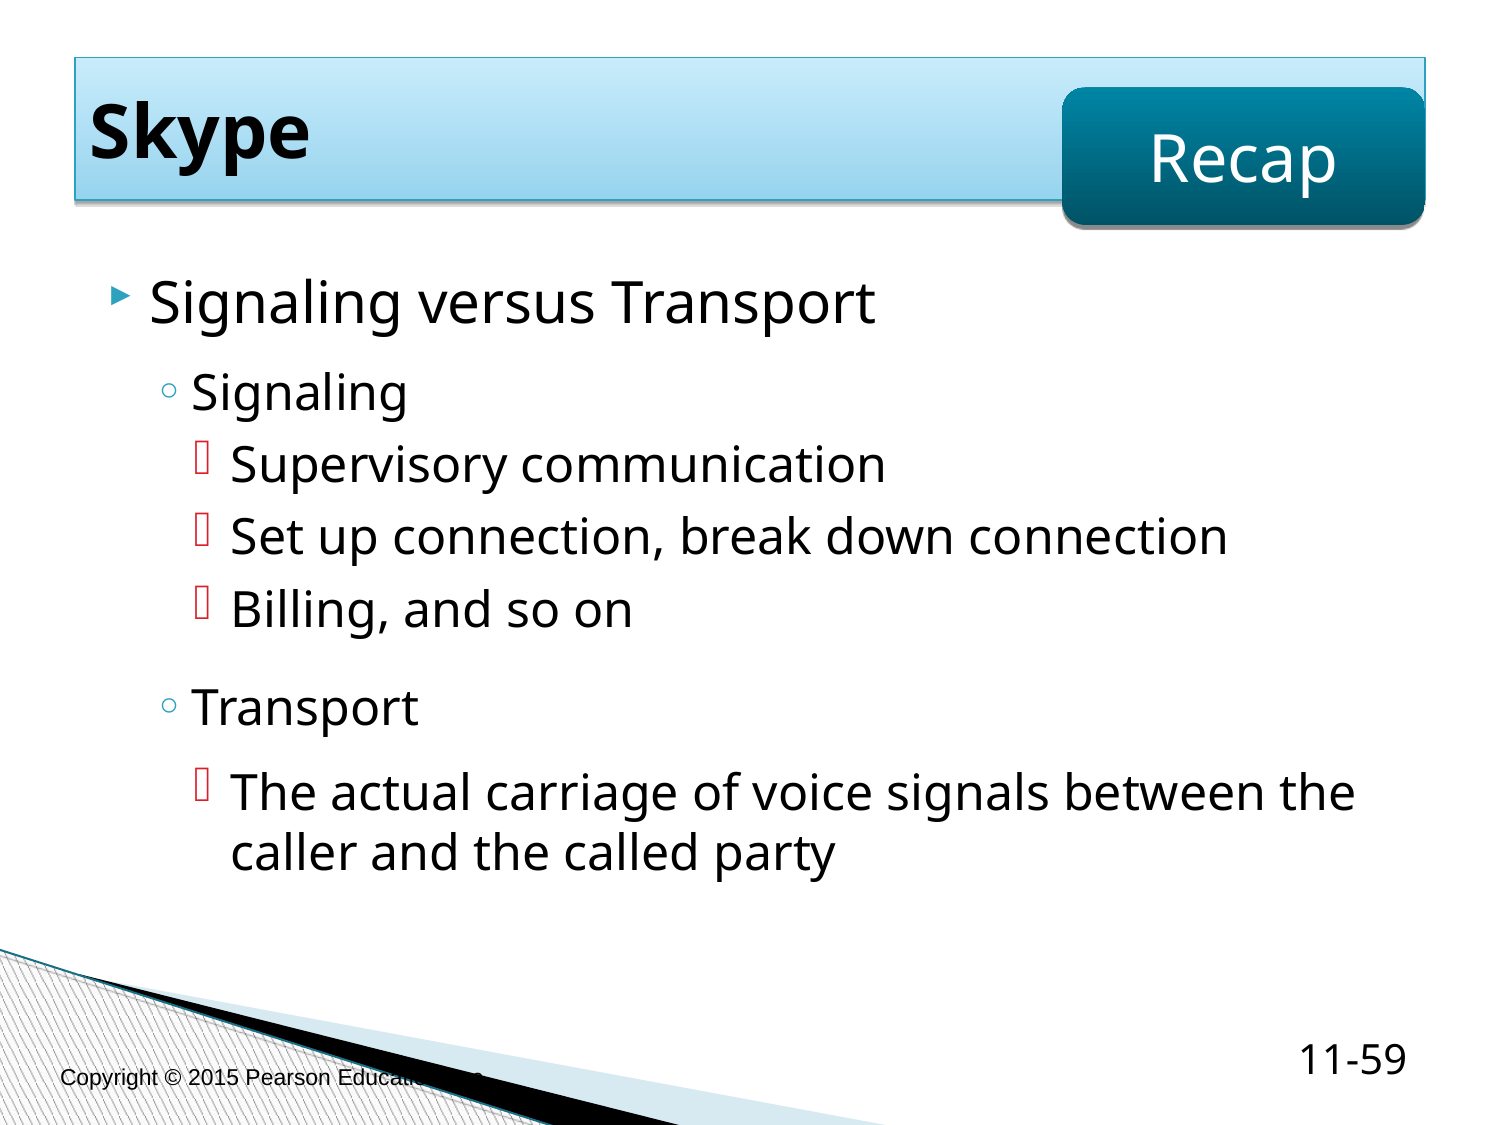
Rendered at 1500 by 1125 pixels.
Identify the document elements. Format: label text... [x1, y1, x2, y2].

slide_number 11-<number> [1250, 1037, 1423, 1098]
text_box Recap [1062, 87, 1425, 225]
picture [0, 952, 543, 1125]
footer Copyright © 2015 Pearson Education, Inc. [37, 1050, 513, 1098]
title Skype [75, 57, 1425, 200]
list Signaling versus Transport Signaling Supervisory communication Set up connection, break down connection Billing, and so on Transport The actual carriage of voice signals between the caller and the called party [75, 257, 1425, 1000]
